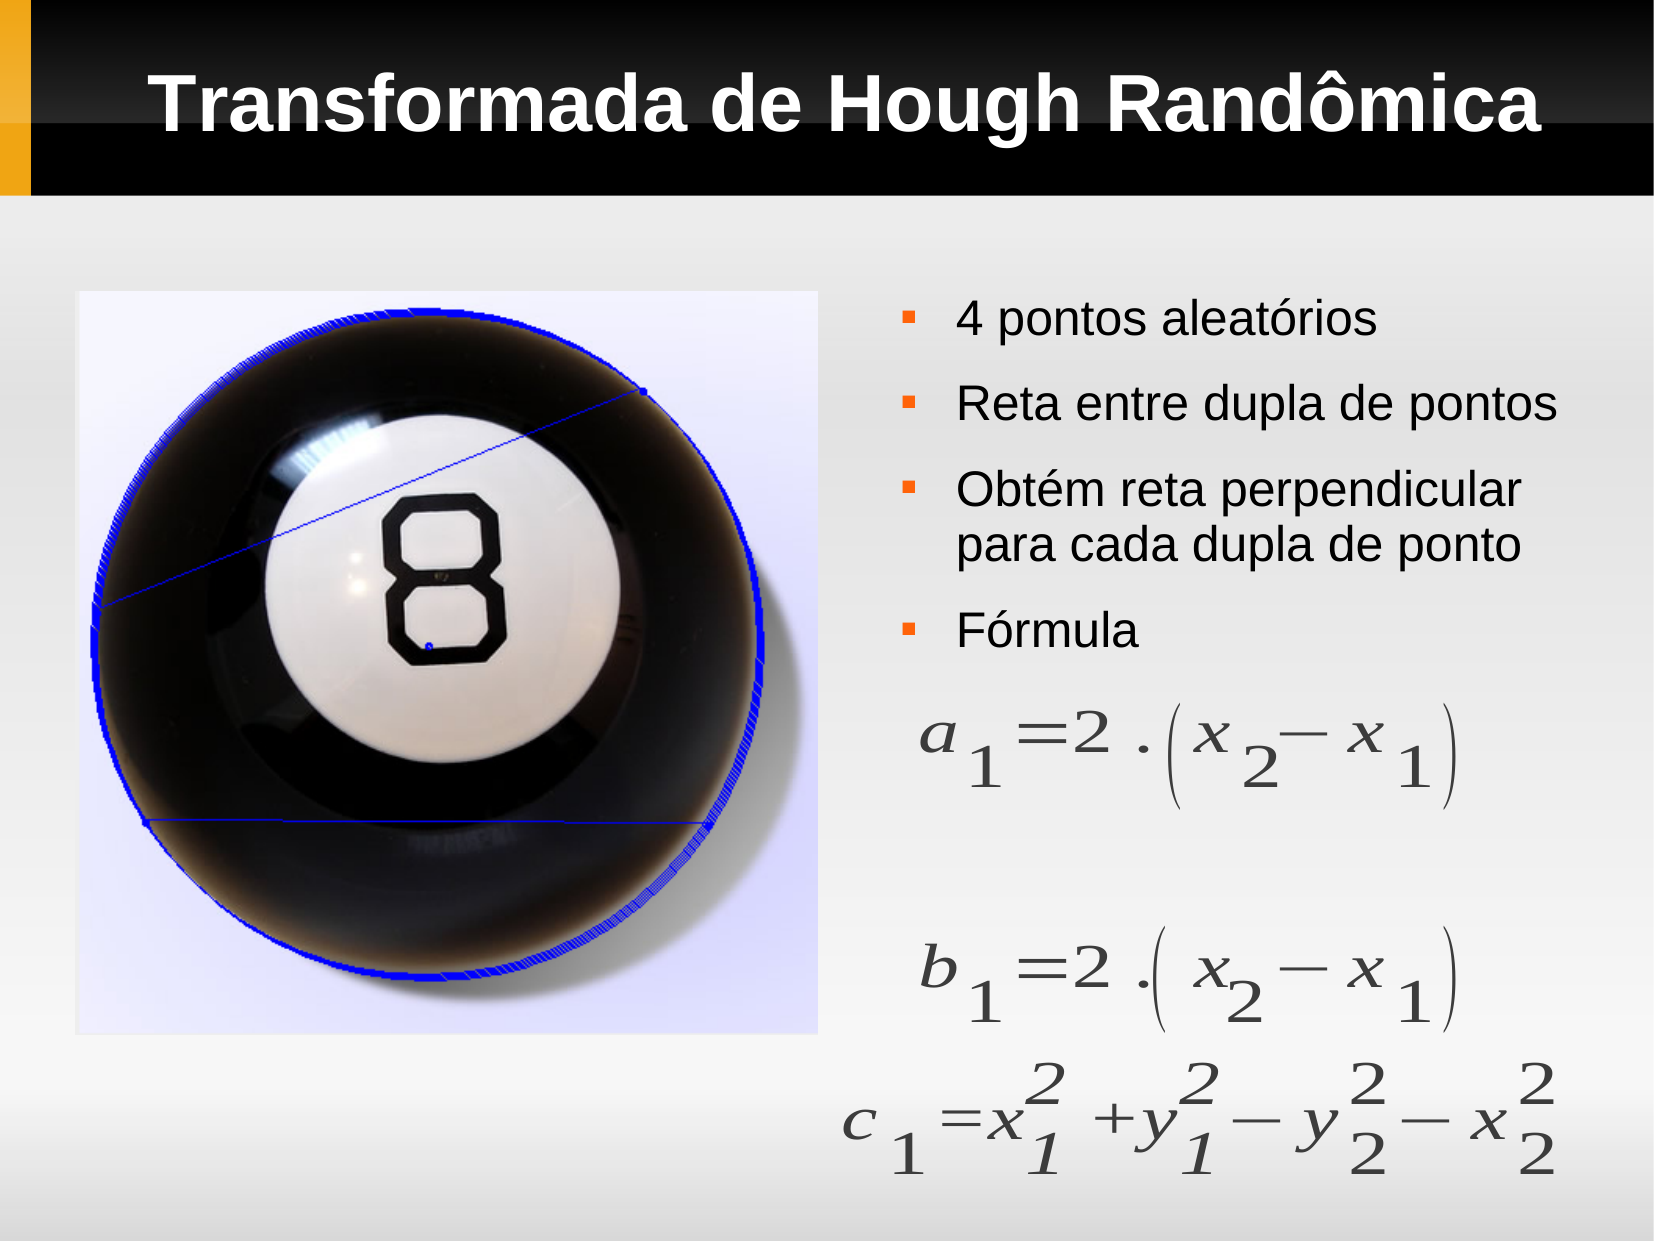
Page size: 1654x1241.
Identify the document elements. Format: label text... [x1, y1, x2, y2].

picture [0, 0, 1654, 1241]
title Transformada de Hough Randômica [76, 0, 1565, 208]
chart [780, 588, 1648, 1185]
list 4 pontos aleatórios Reta entre dupla de pontos Obtém reta perpendicular para cada dupla de ponto Fórmula [885, 290, 1571, 588]
